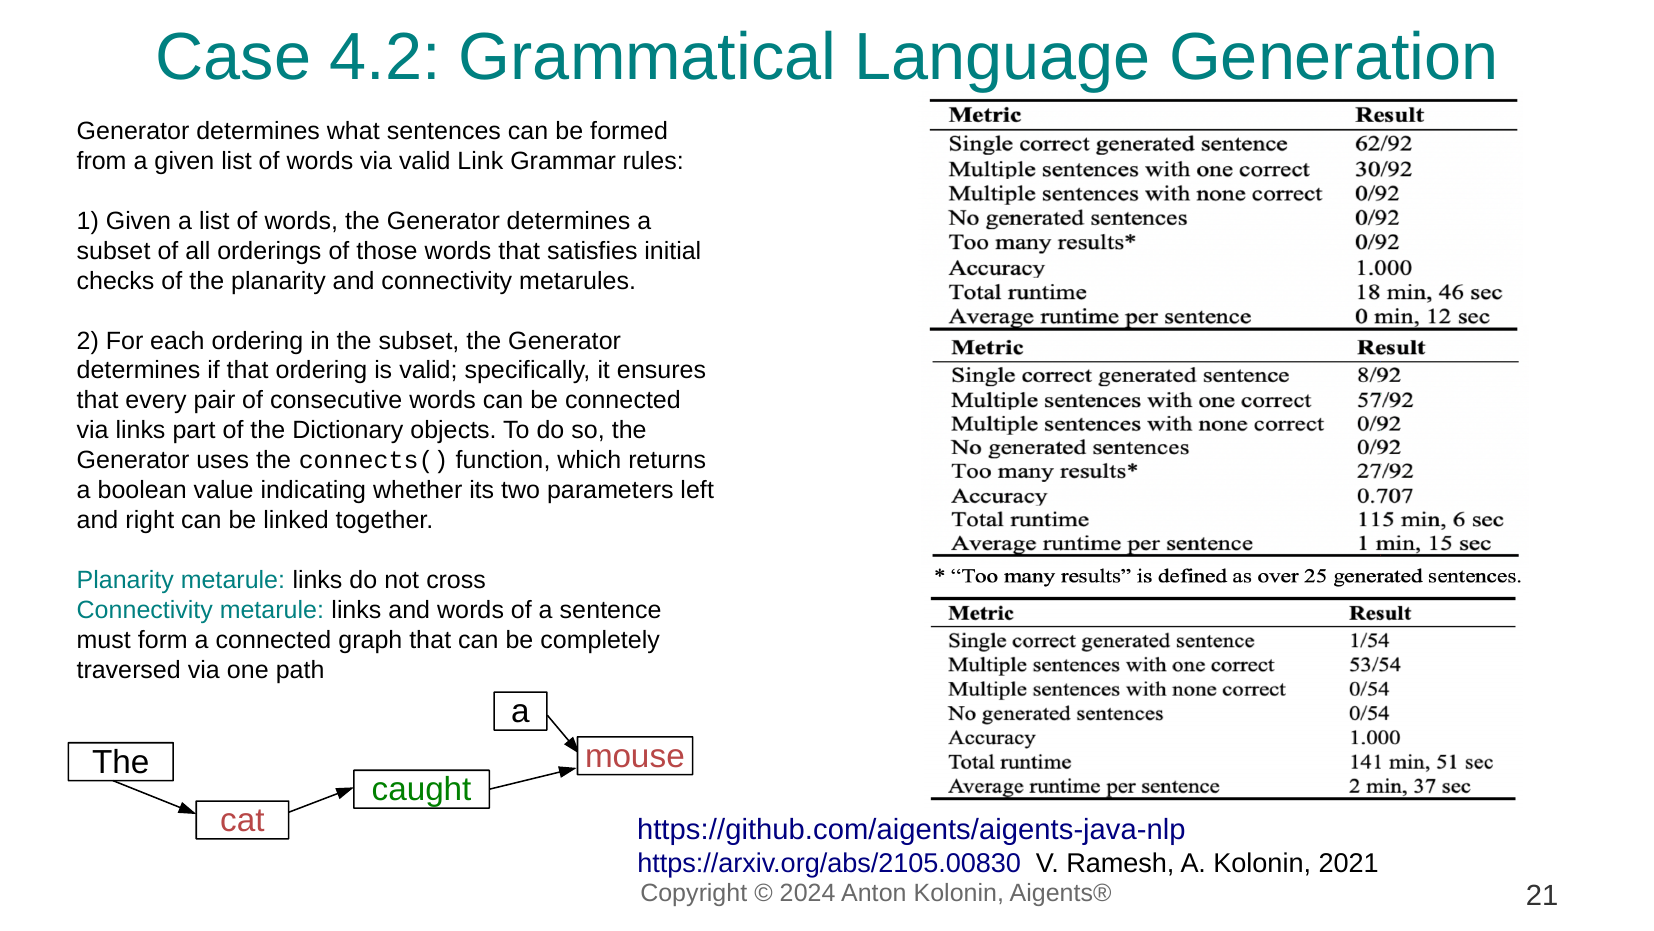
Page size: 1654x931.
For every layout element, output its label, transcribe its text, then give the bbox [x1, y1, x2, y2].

text_box mouse [577, 736, 693, 775]
text_box https://arxiv.org/abs/2105.00830 V. Ramesh, A. Kolonin, 2021 [622, 840, 1496, 890]
text_box Generator determines what sentences can be formed from a given list of words via valid Link Grammar rules: 1) Given a list of words, the Generator determines a subset of all orderings of those words that satisfies initial checks of the planarity and connectivity metarules. 2) For each ordering in the subset, the Generator determines if that ordering is valid; specifically, it ensures that every pair of consecutive words can be connected via links part of the Dictionary objects. To do so, the Generator uses the connects() function, which returns a boolean value indicating whether its two parameters left and right can be linked together. Planarity metarule: links do not cross Connectivity metarule: links and words of a sentence must form a connected graph that can be completely traversed via one path [61, 107, 735, 702]
picture [918, 111, 1529, 808]
text_box cat [196, 801, 289, 839]
text_box https://github.com/aigents/aigents-java-nlp [622, 805, 1228, 840]
text_box a [494, 692, 547, 731]
text_box The [68, 742, 174, 781]
text_box Case 4.2: Grammatical Language Generation [83, 2, 1572, 111]
text_box caught [353, 770, 490, 809]
